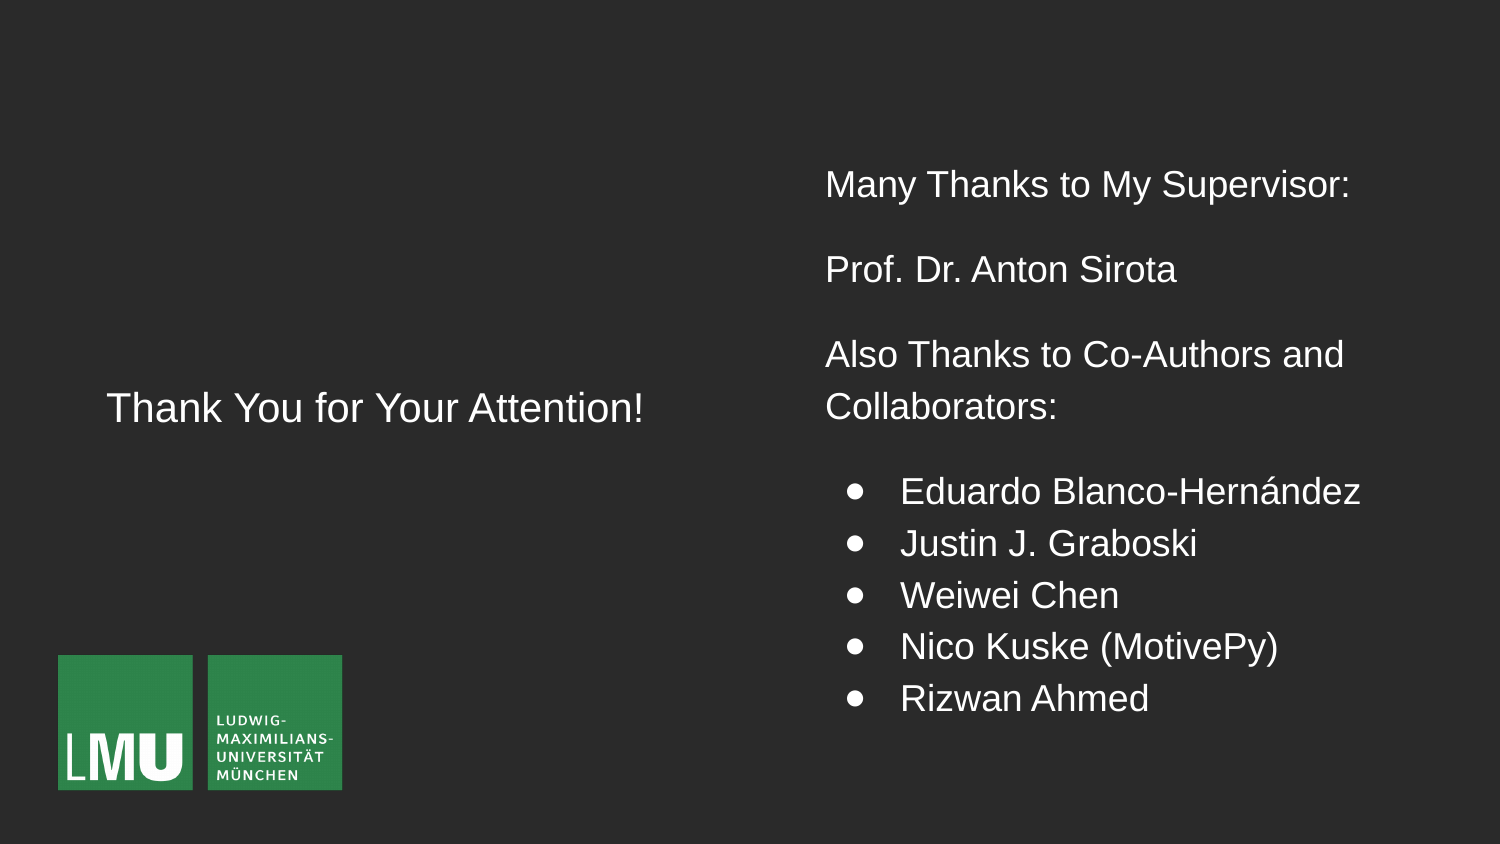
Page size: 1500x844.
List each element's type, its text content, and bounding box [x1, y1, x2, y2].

text_box Thank You for Your Attention! [43, 202, 708, 446]
picture [43, 640, 357, 805]
text_box Many Thanks to My Supervisor: Prof. Dr. Anton Sirota Also Thanks to Co-Authors and Collaborators: Eduardo Blanco-Hernández Justin J. Graboski Weiwei Chen Nico Kuske (MotivePy) Rizwan Ahmed [810, 168, 1440, 775]
